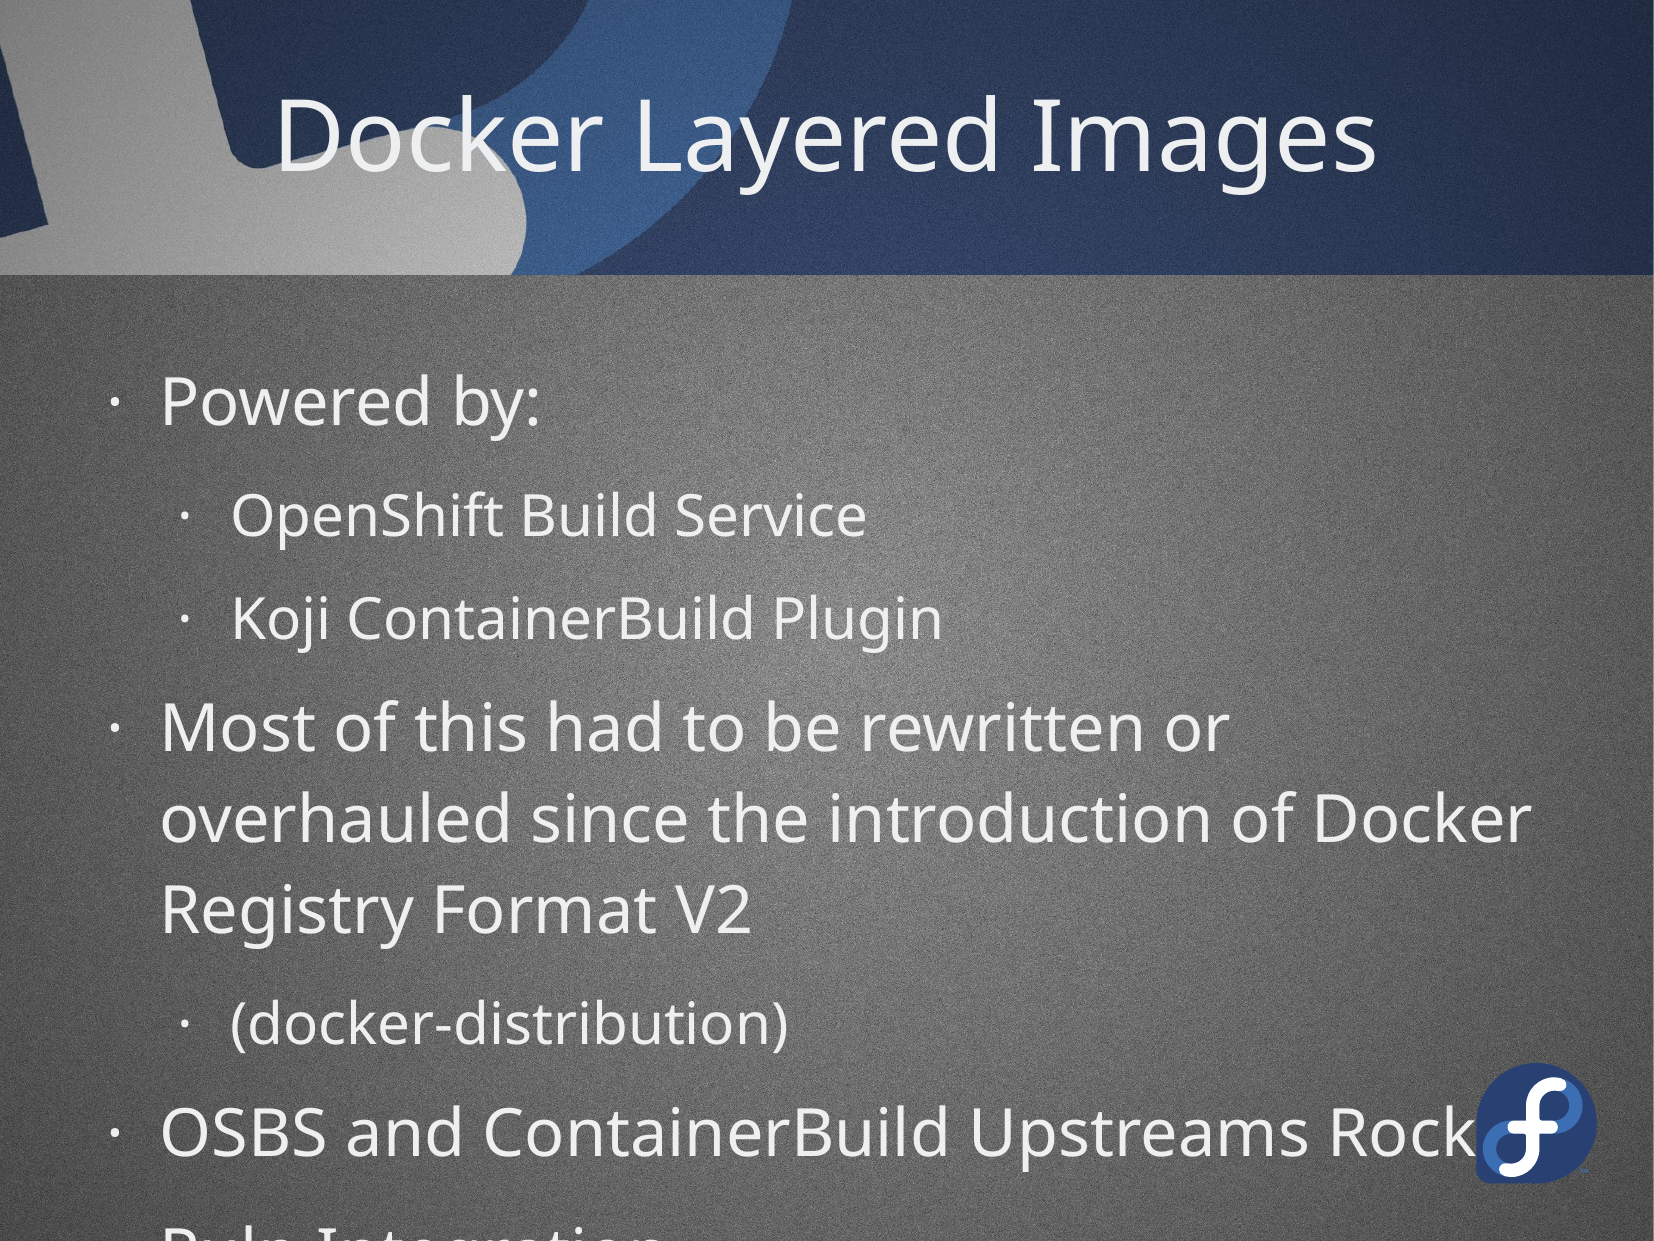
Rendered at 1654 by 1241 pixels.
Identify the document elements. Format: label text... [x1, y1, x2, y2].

list Powered by: OpenShift Build Service Koji ContainerBuild Plugin Most of this had to be rewritten or overhauled since the introduction of Docker Registry Format V2 (docker-distribution) OSBS and ContainerBuild Upstreams Rock! Pulp Integration [88, 354, 1565, 1241]
picture [0, 0, 1654, 1241]
title Docker Layered Images [88, 29, 1565, 237]
